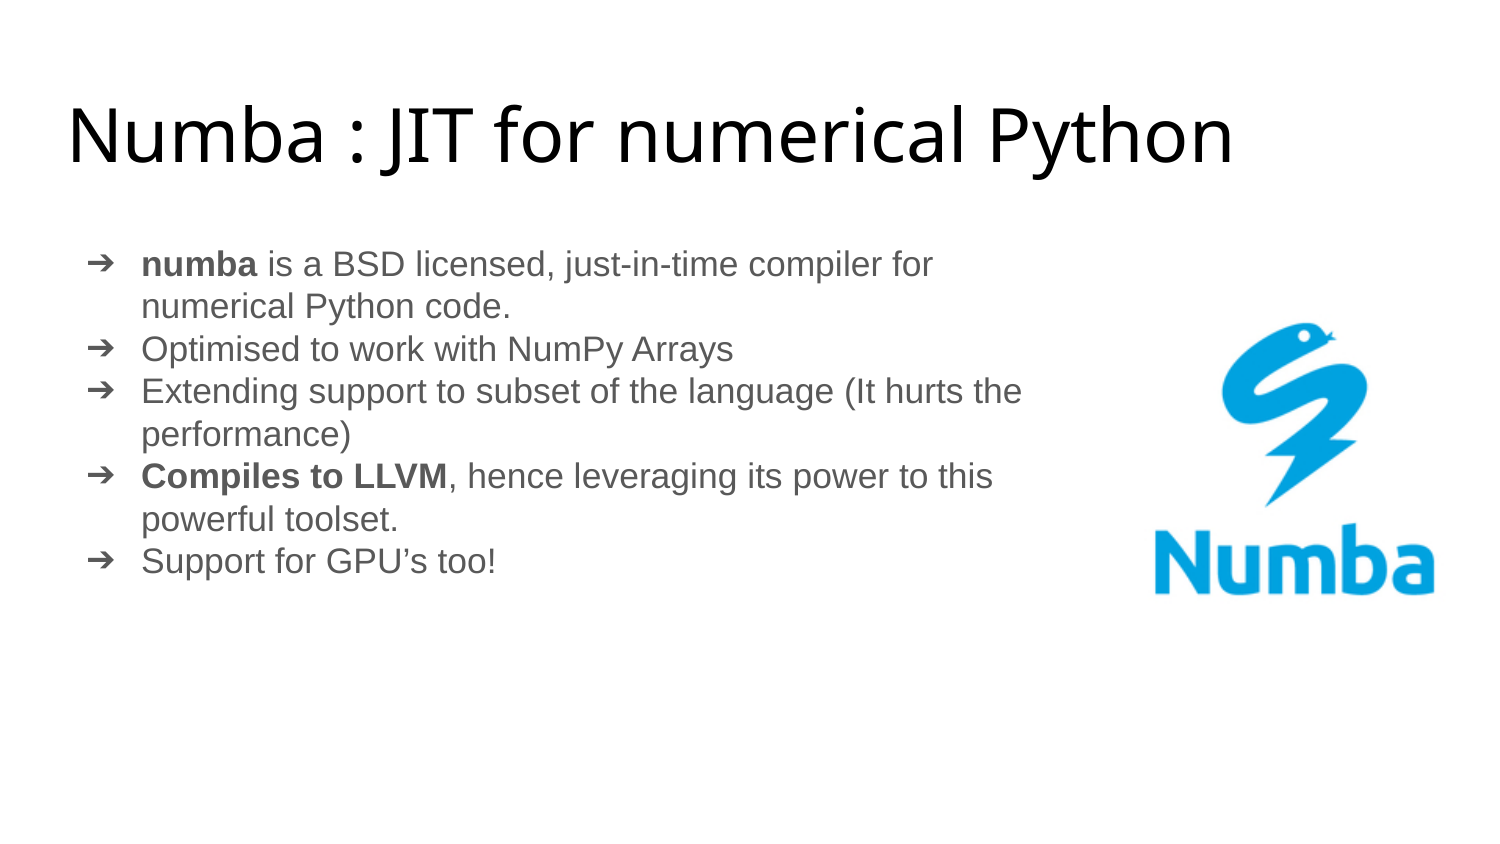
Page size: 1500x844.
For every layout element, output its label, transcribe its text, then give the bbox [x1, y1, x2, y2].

list numba is a BSD licensed, just-in-time compiler for numerical Python code. Optimised to work with NumPy Arrays Extending support to subset of the language (It hurts the performance) Compiles to LLVM, hence leveraging its power to this powerful toolset. Support for GPU’s too! [51, 225, 1101, 750]
picture [1100, 281, 1487, 657]
title Numba : JIT for numerical Python [51, 72, 1449, 167]
